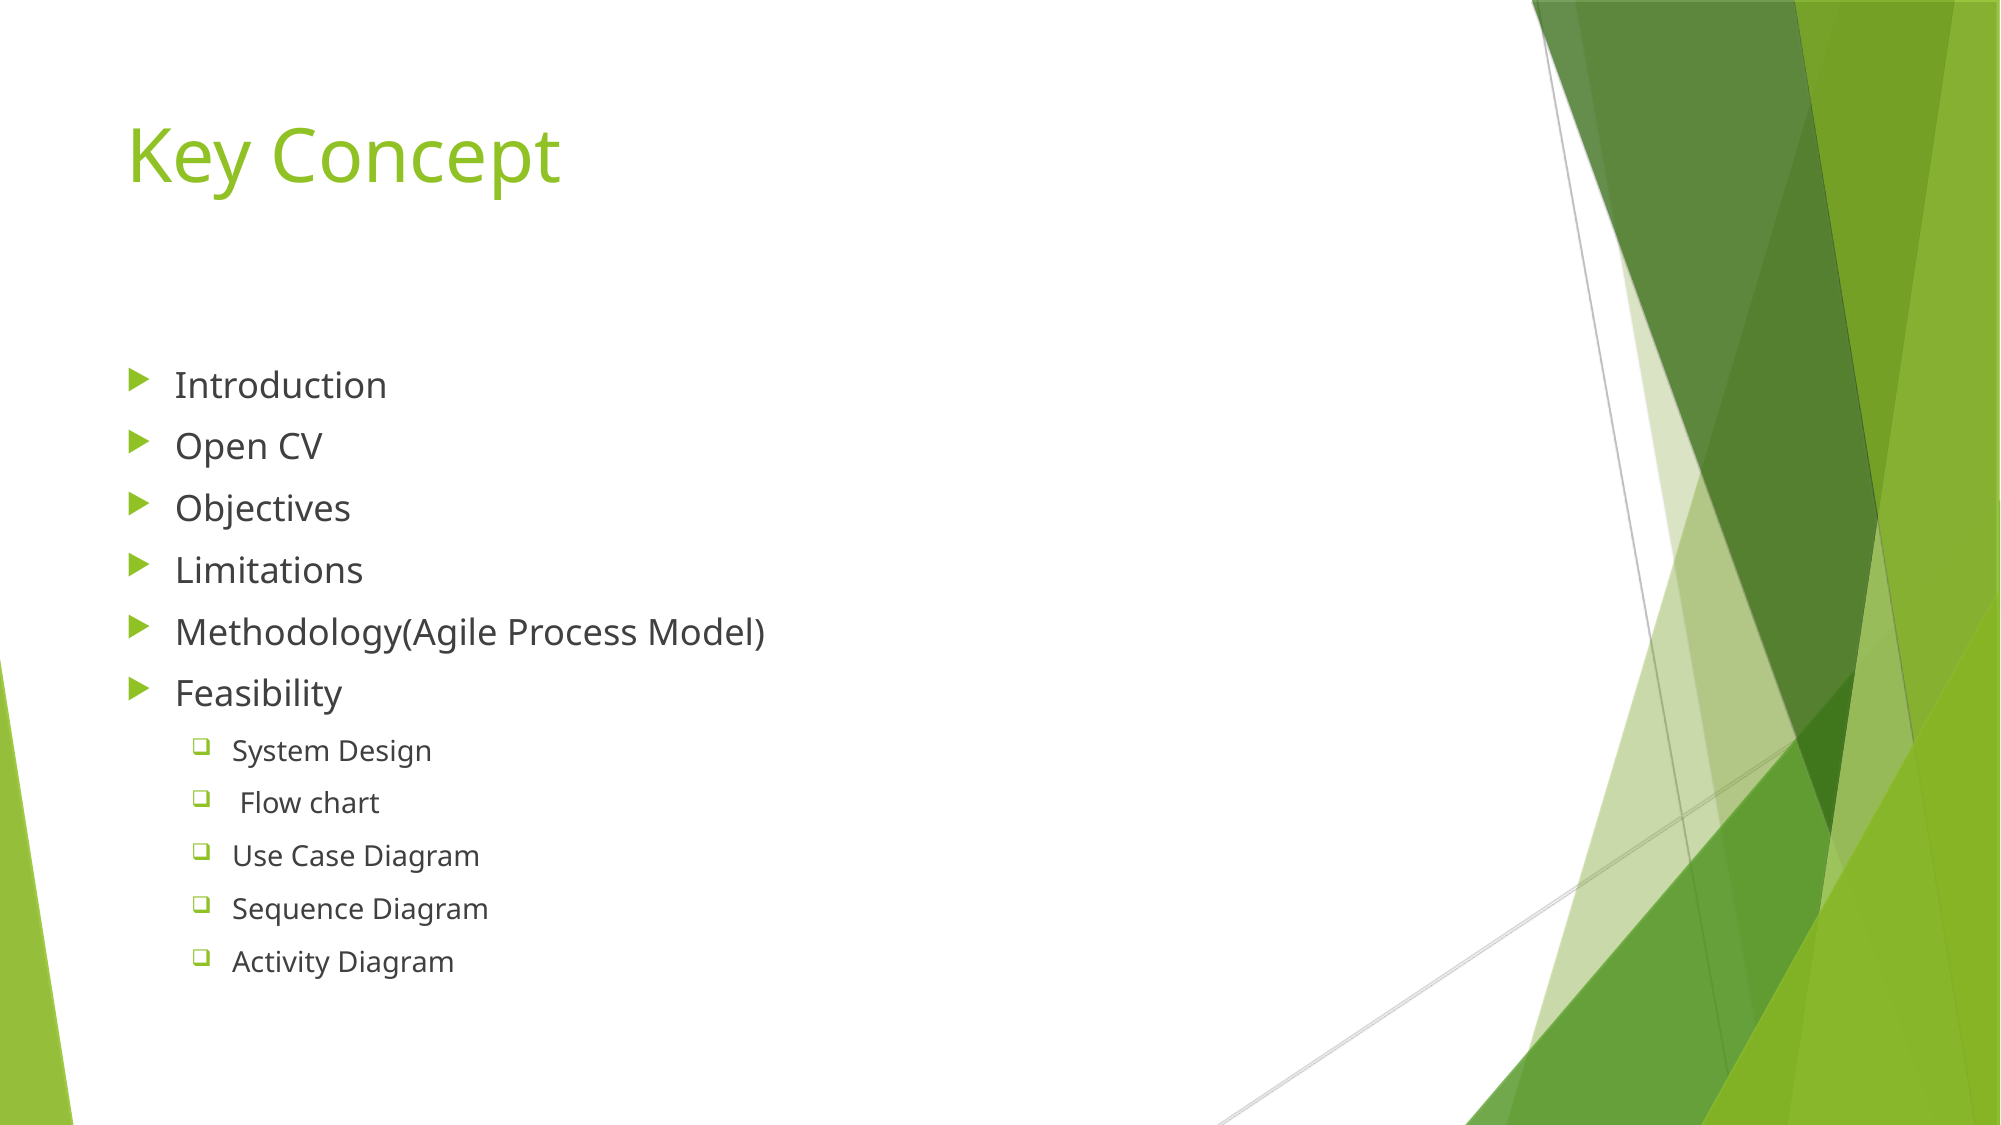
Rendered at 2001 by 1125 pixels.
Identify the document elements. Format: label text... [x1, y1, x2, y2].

title Key Concept [111, 99, 1522, 317]
list Introduction Open CV Objectives Limitations Methodology(Agile Process Model) Feasibility System Design Flow chart Use Case Diagram Sequence Diagram Activity Diagram [111, 354, 1522, 992]
